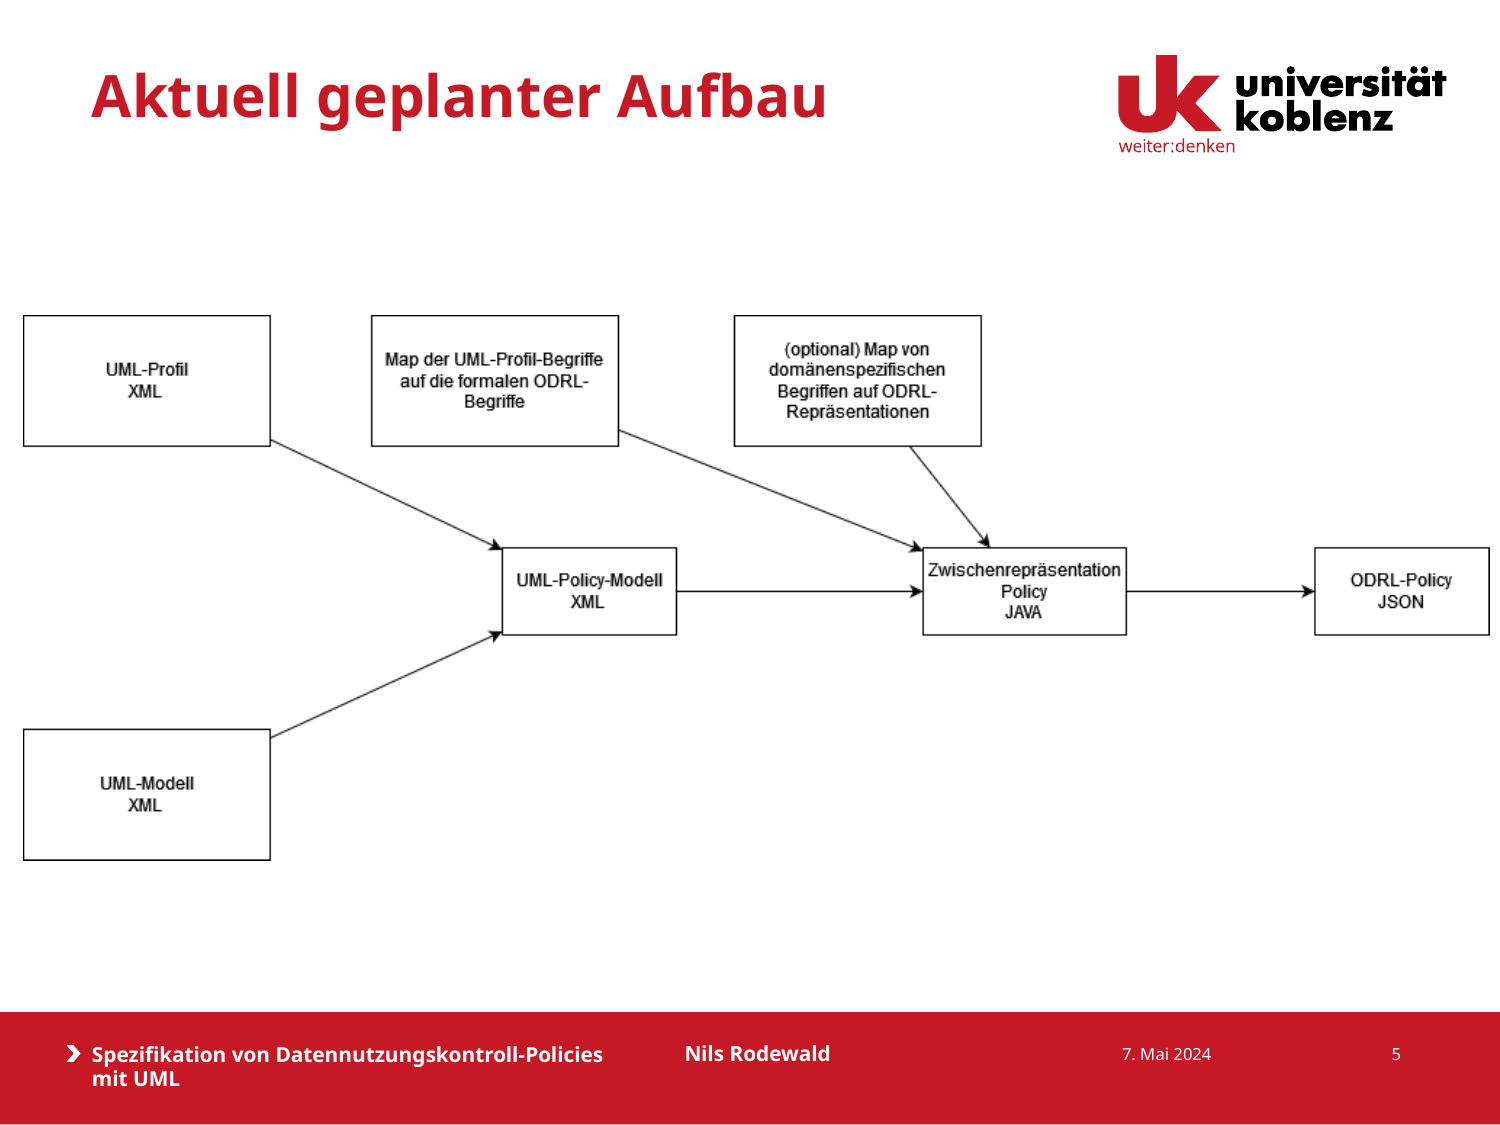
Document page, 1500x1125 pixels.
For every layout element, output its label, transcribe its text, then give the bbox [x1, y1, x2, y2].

picture [23, 315, 1490, 861]
title Aktuell geplanter Aufbau [77, 59, 1371, 142]
